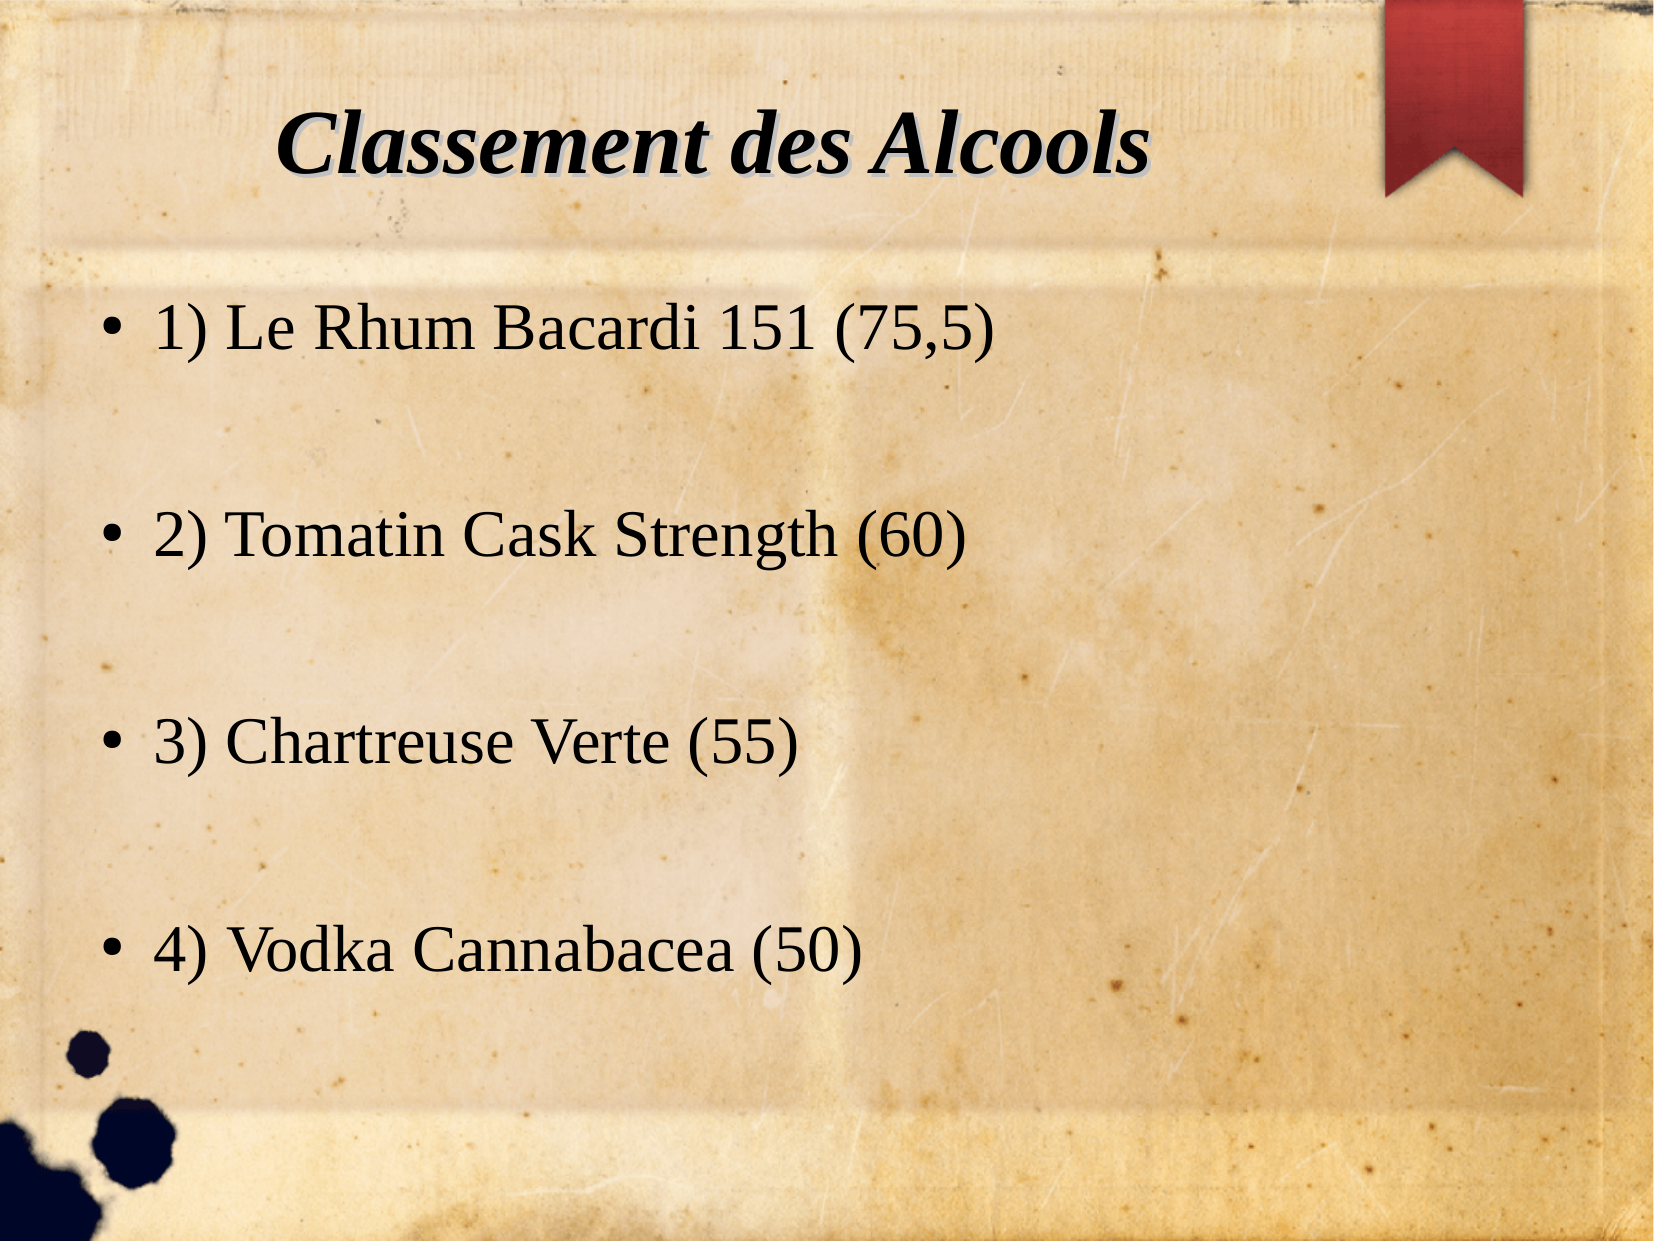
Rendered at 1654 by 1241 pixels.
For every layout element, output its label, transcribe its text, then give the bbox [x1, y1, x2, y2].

title Classement des Alcools [82, 49, 1347, 237]
picture [0, 0, 1654, 1241]
list 1) Le Rhum Bacardi 151 (75,5) 2) Tomatin Cask Strength (60) 3) Chartreuse Verte (55) 4) Vodka Cannabacea (50) [82, 290, 1538, 1010]
